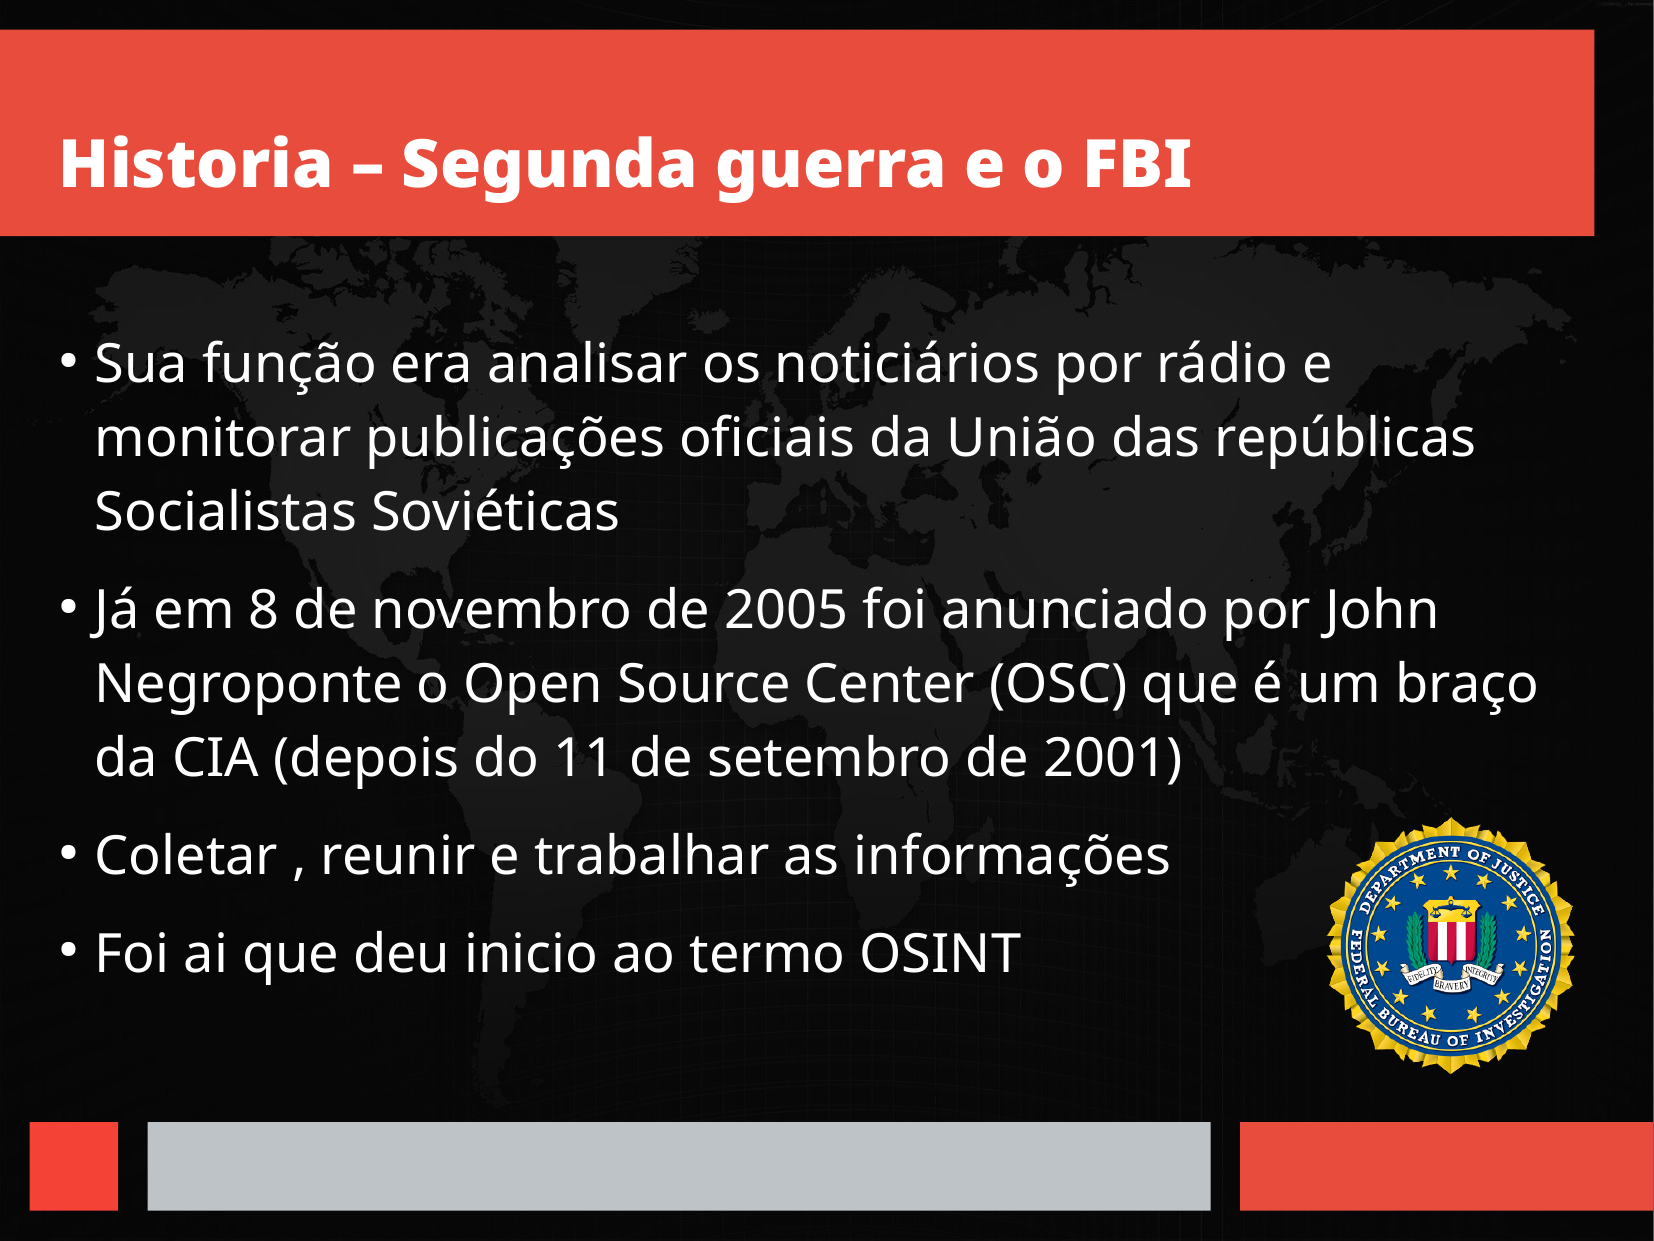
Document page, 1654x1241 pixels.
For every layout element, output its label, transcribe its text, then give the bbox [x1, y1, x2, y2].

list Sua função era analisar os noticiários por rádio e monitorar publicações oficiais da União das repúblicas Socialistas Soviéticas Já em 8 de novembro de 2005 foi anunciado por John Negroponte o Open Source Center (OSC) que é um braço da CIA (depois do 11 de setembro de 2001) Coletar , reunir e trabalhar as informações Foi ai que deu inicio ao termo OSINT [59, 324, 1565, 1093]
picture [0, 0, 1654, 1241]
title Historia – Segunda guerra e o FBI [59, 59, 1595, 207]
